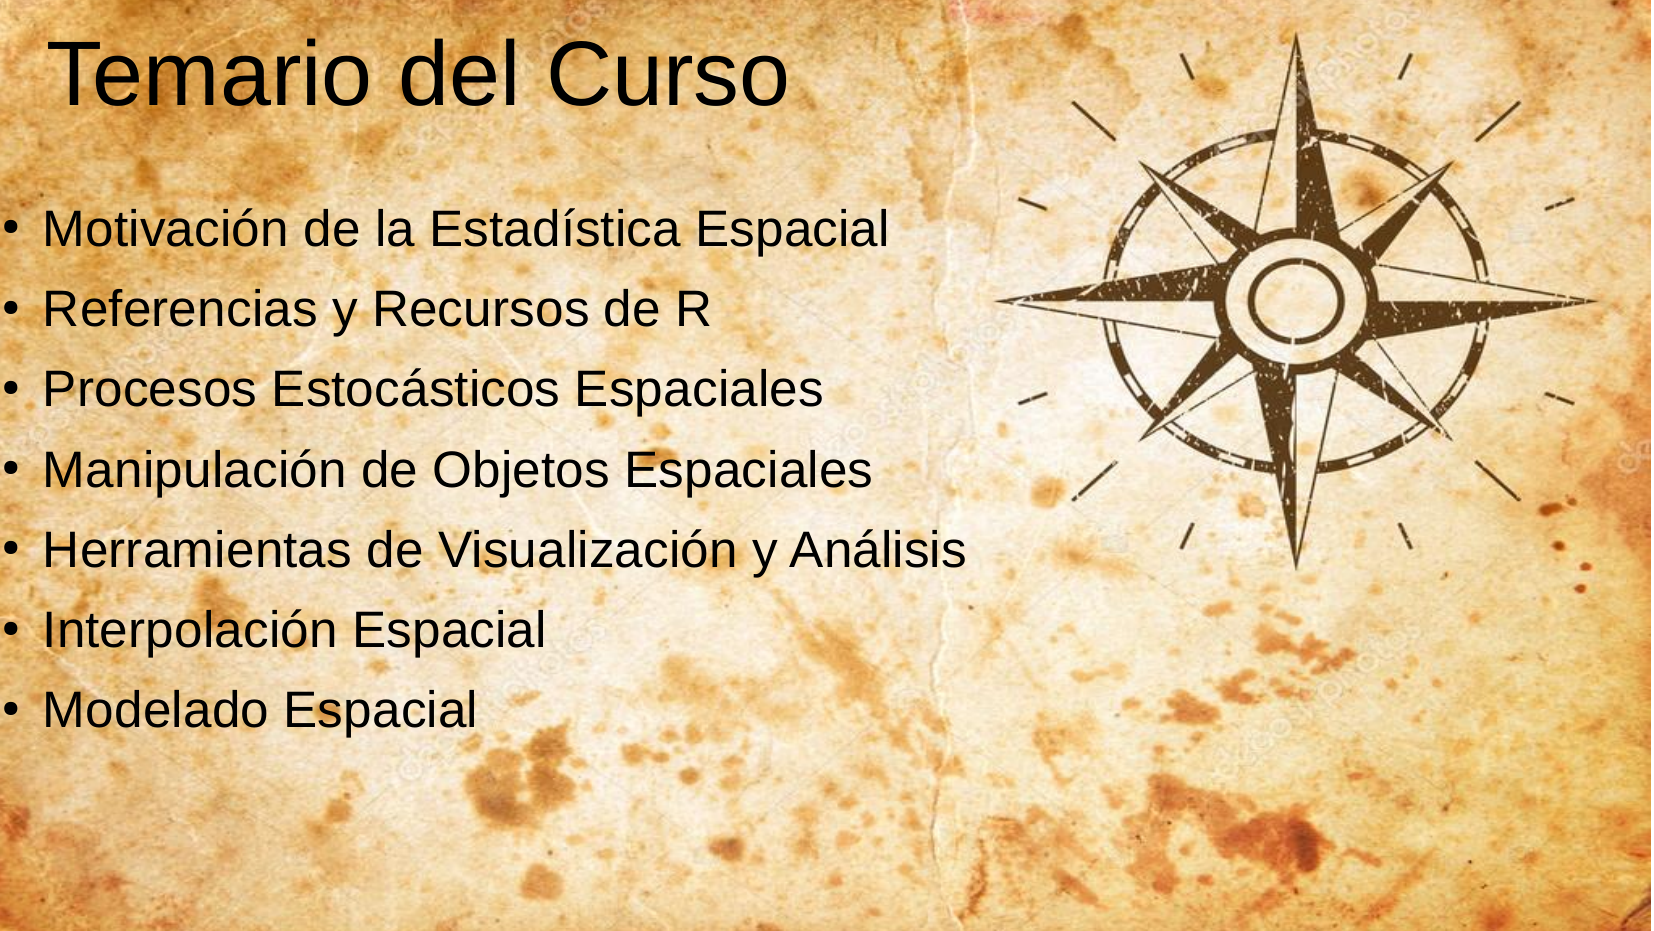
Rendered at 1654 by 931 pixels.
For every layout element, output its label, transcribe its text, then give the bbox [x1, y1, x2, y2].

picture [0, 0, 1651, 931]
title Temario del Curso [0, 0, 1164, 176]
list Motivación de la Estadística Espacial Referencias y Recursos de R Procesos Estocásticos Espaciales Manipulación de Objetos Espaciales Herramientas de Visualización y Análisis Interpolación Espacial Modelado Espacial [0, 199, 1477, 740]
